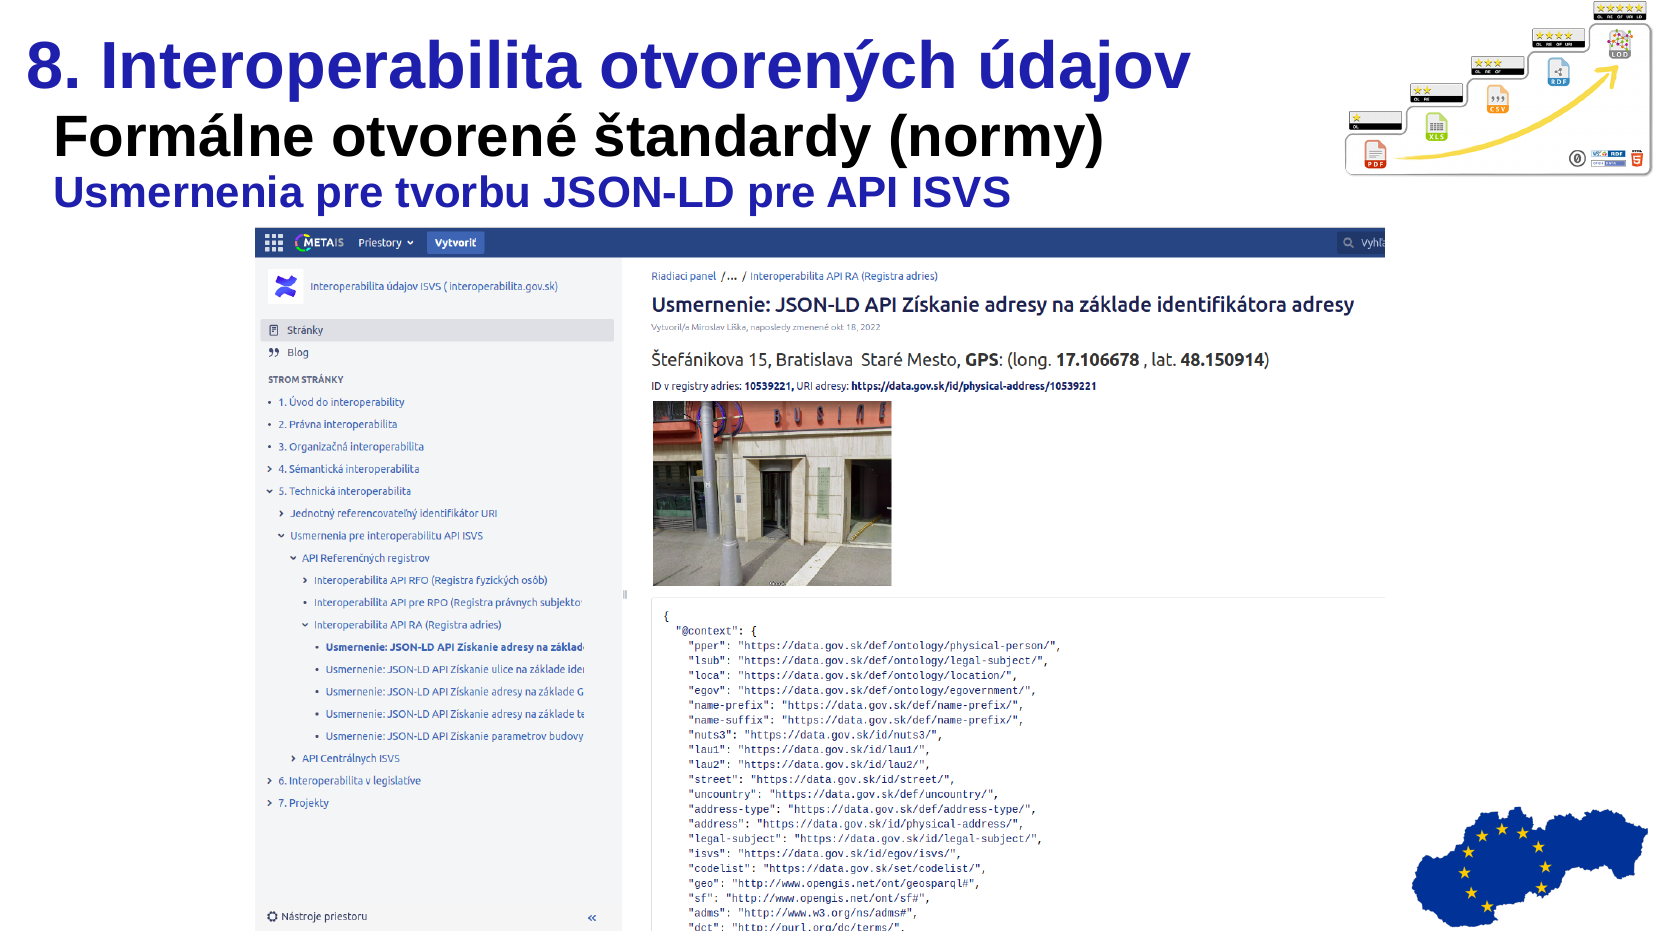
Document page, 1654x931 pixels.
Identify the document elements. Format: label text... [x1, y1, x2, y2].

picture [255, 226, 1385, 931]
picture [1343, 1, 1654, 178]
title 8. Interoperabilita otvorených údajov [26, 0, 1509, 144]
picture [1406, 797, 1654, 931]
title Formálne otvorené štandardy (normy) Usmernenia pre tvorbu JSON-LD pre API ISVS [53, 82, 1536, 238]
